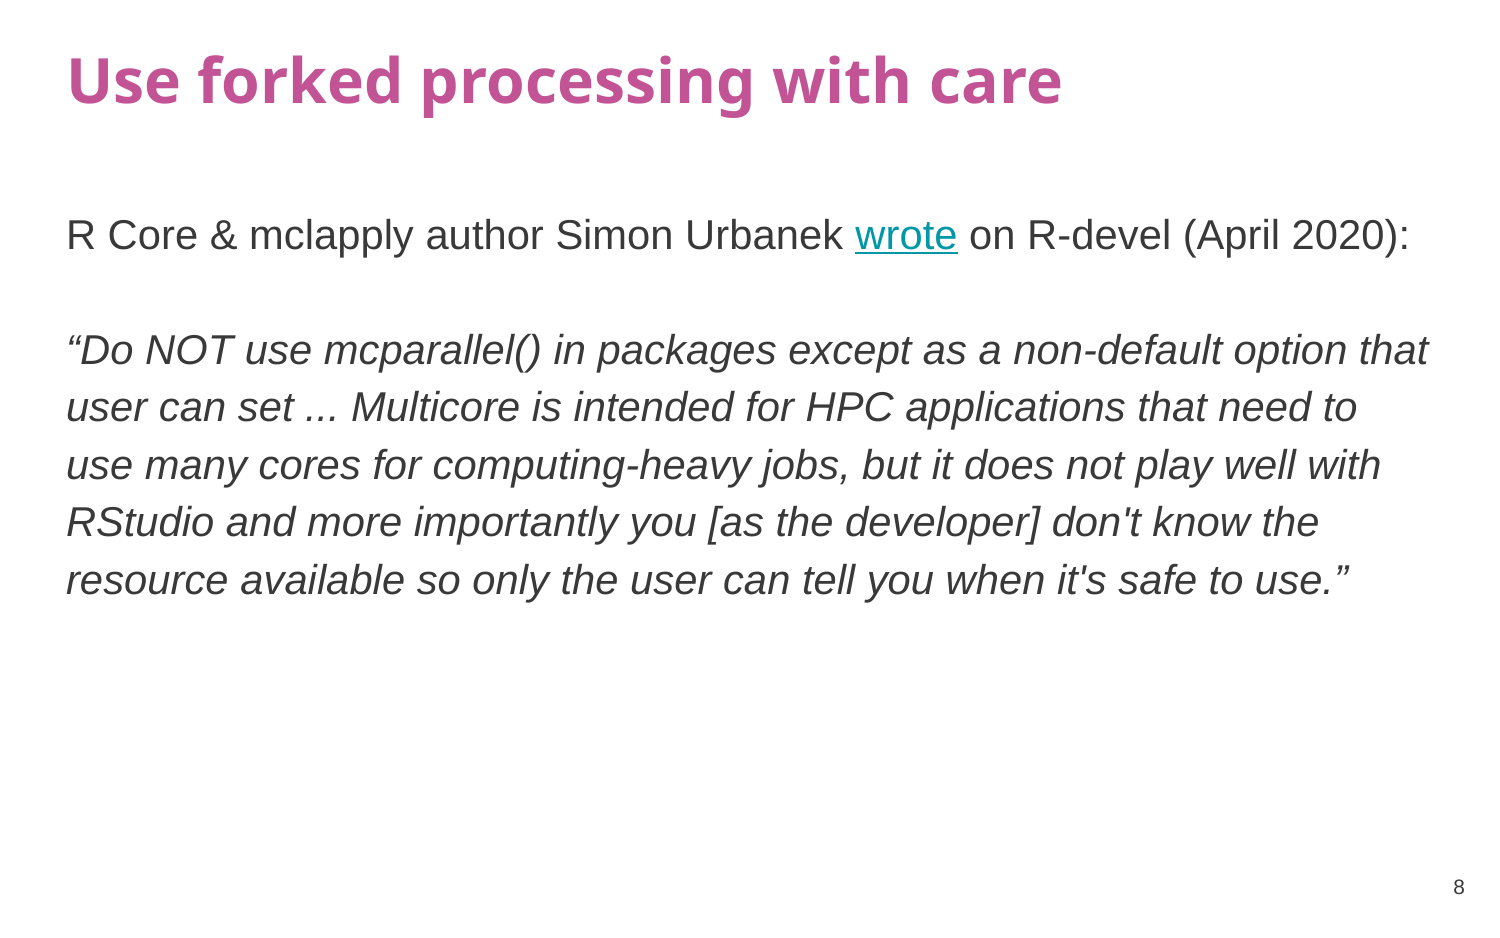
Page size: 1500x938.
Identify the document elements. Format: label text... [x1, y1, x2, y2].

slide_number <number> [1389, 849, 1480, 922]
title Use forked processing with care [51, 25, 1449, 130]
list R Core & mclapply author Simon Urbanek wrote on R-devel (April 2020): “Do NOT use mcparallel() in packages except as a non-default option that user can set ... Multicore is intended for HPC applications that need to use many cores for computing-heavy jobs, but it does not play well with RStudio and more importantly you [as the developer] don't know the resource available so only the user can tell you when it's safe to use.” [51, 185, 1449, 877]
